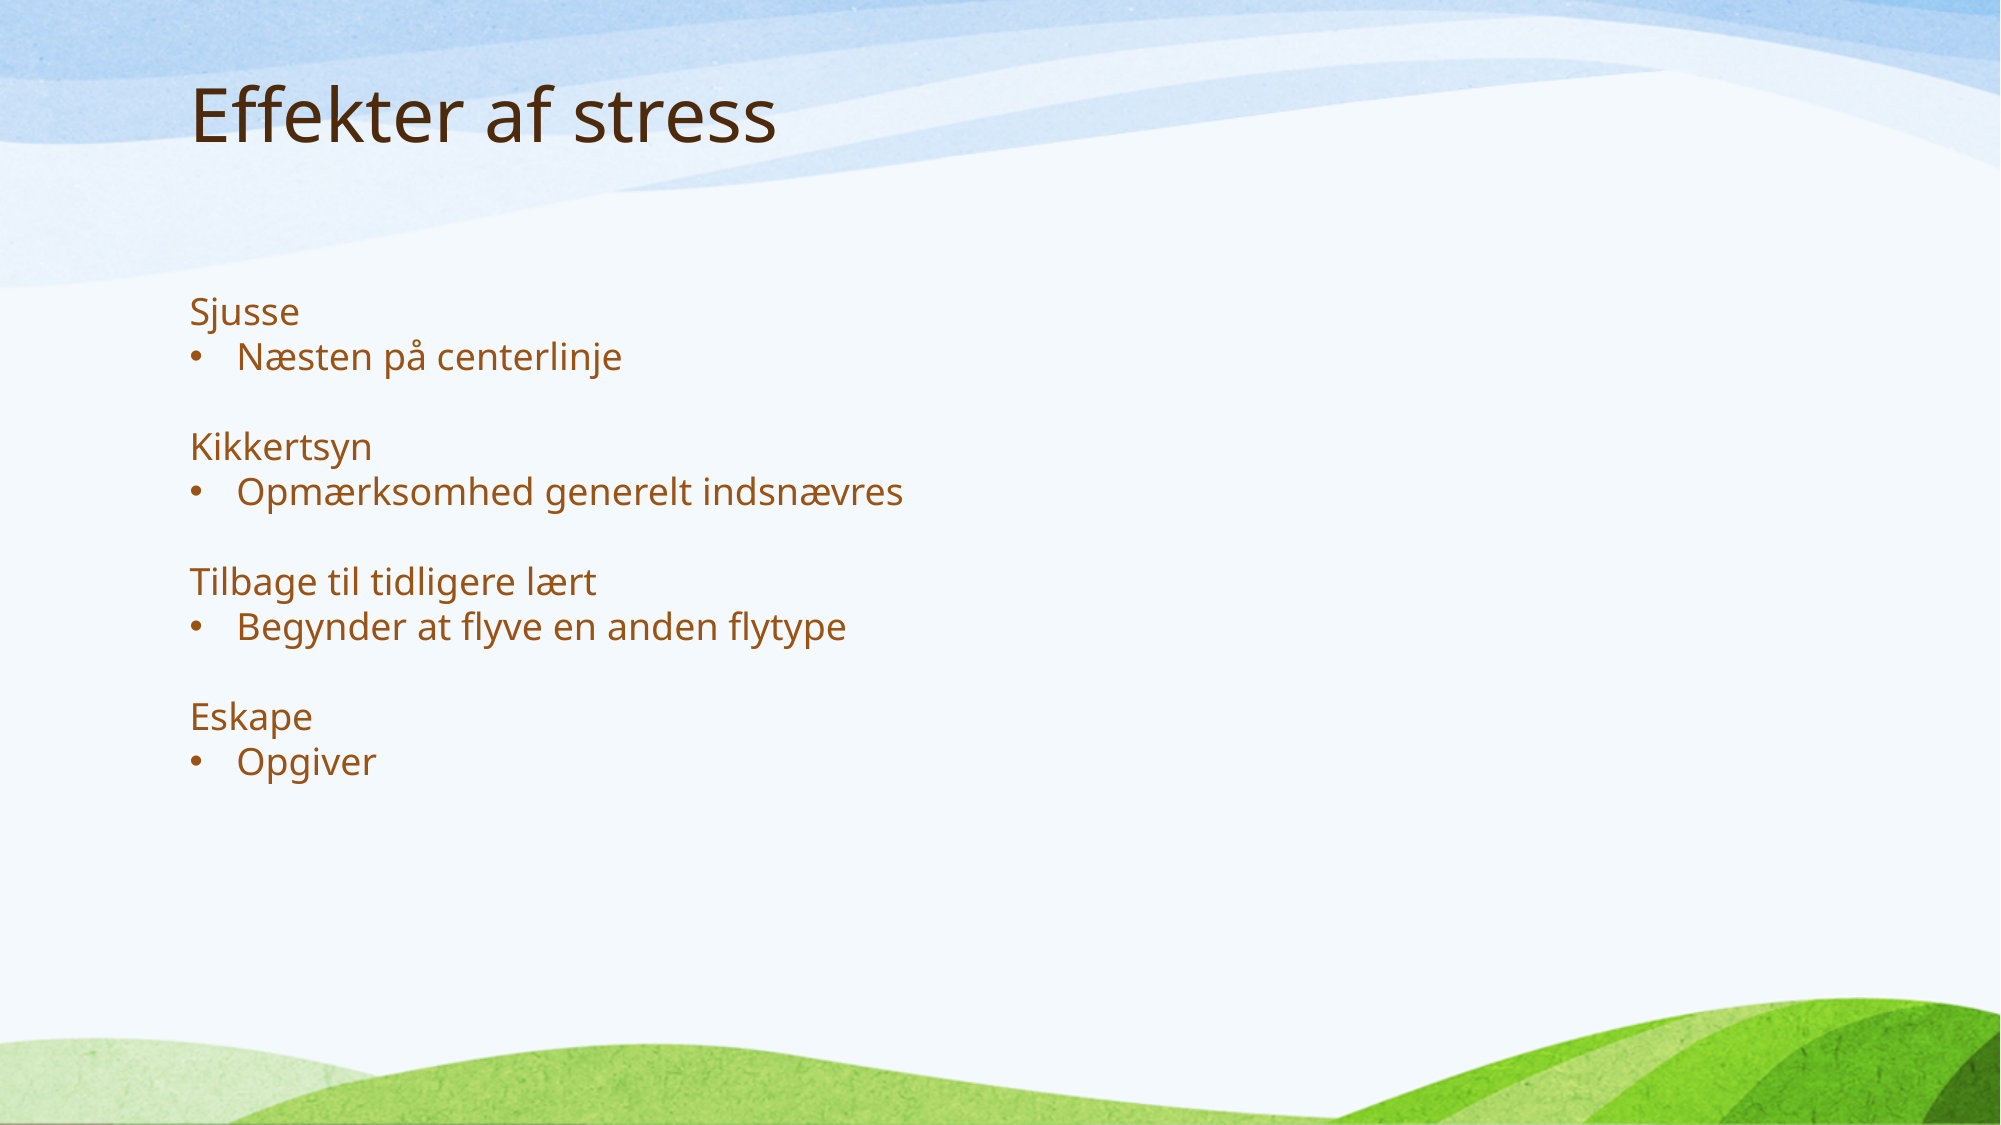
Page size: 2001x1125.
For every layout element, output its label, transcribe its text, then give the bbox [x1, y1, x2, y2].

picture [0, 0, 2001, 1125]
text_box Sjusse Næsten på centerlinje Kikkertsyn Opmærksomhed generelt indsnævres Tilbage til tidligere lært Begynder at flyve en anden flytype Eskape Opgiver [174, 280, 1293, 791]
title Effekter af stress [174, 50, 1825, 167]
